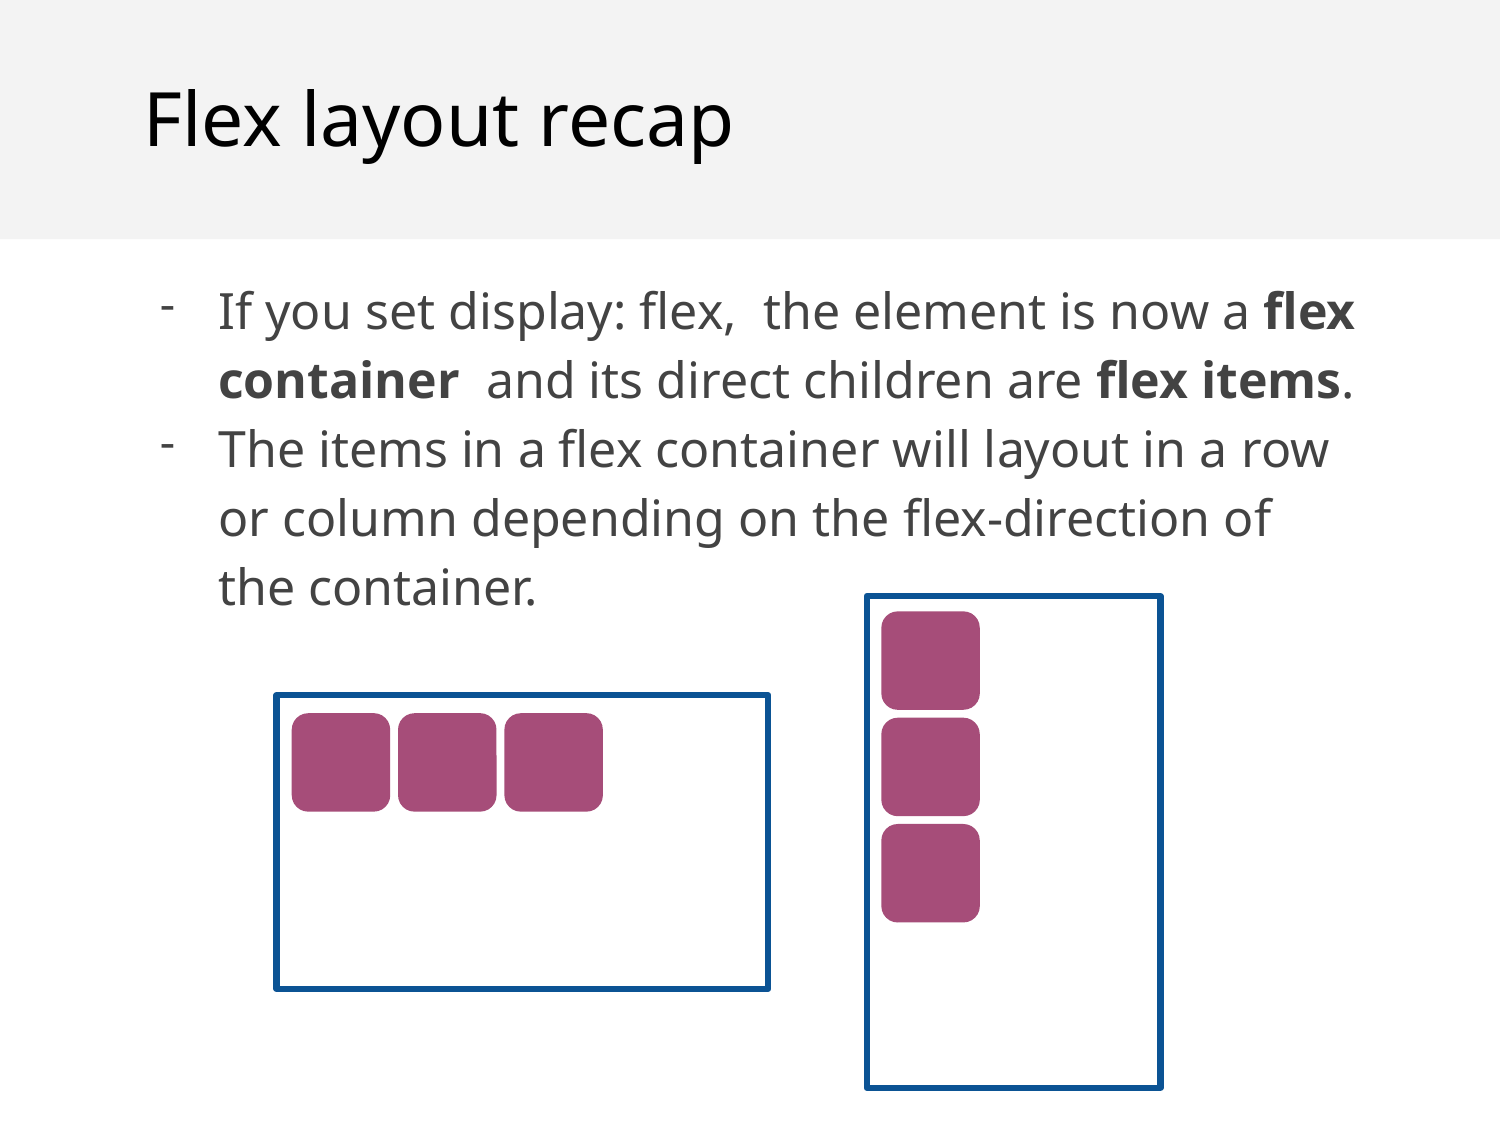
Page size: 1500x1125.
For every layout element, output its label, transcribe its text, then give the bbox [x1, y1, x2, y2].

list If you set display: flex, the element is now a flex container and its direct children are flex items. The items in a flex container will layout in a row or column depending on the flex-direction of the container. [128, 255, 1372, 547]
title Flex layout recap [128, 56, 1372, 183]
text_box [866, 596, 1161, 1088]
text_box [276, 695, 769, 989]
